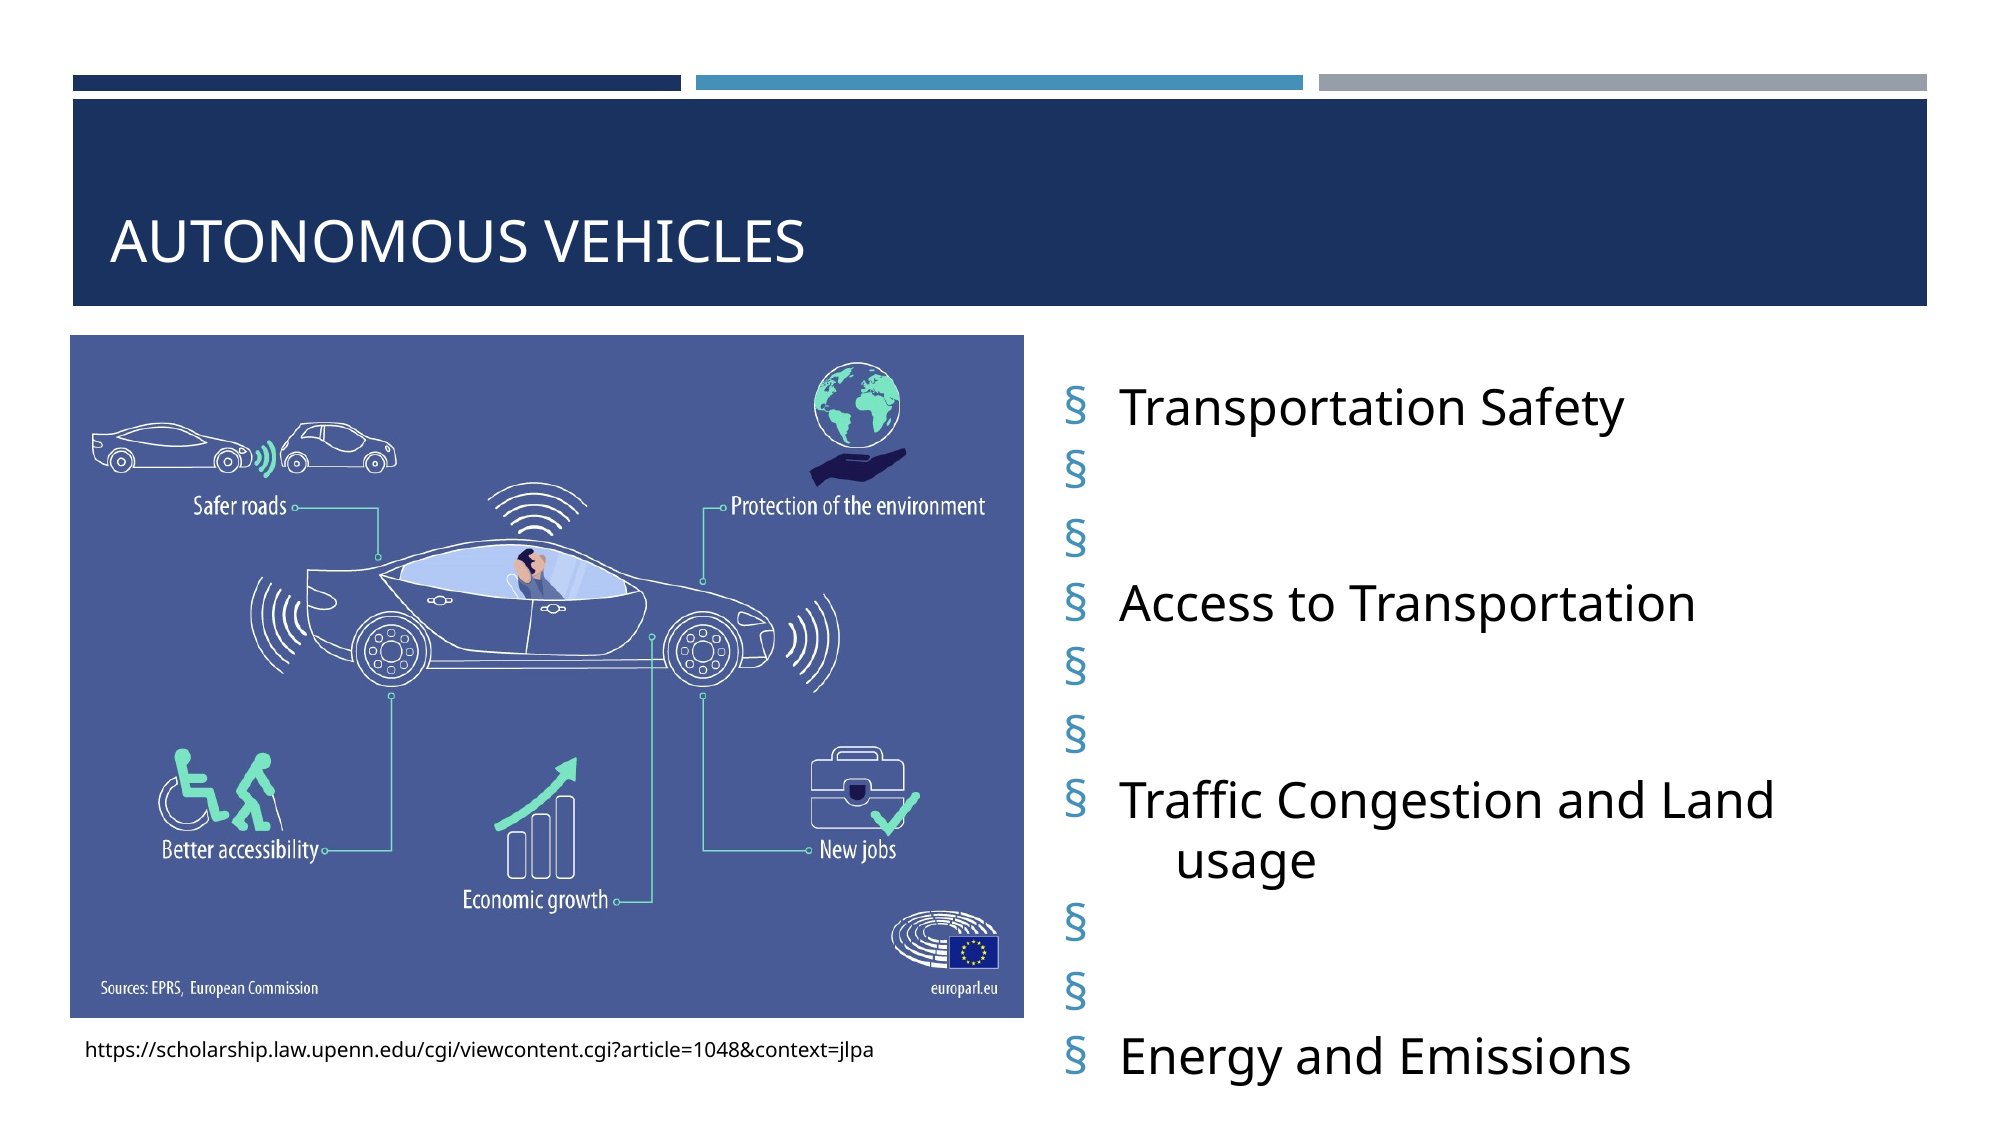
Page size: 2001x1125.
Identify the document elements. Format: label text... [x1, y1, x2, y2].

picture [70, 335, 1024, 1018]
text_box Transportation Safety Access to Transportation Traffic Congestion and Land usage Energy and Emissions [1048, 367, 1905, 1029]
title Autonomous Vehicles [95, 119, 1905, 282]
text_box https://scholarship.law.upenn.edu/cgi/viewcontent.cgi?article=1048&context=jlpa [70, 1029, 1937, 1070]
